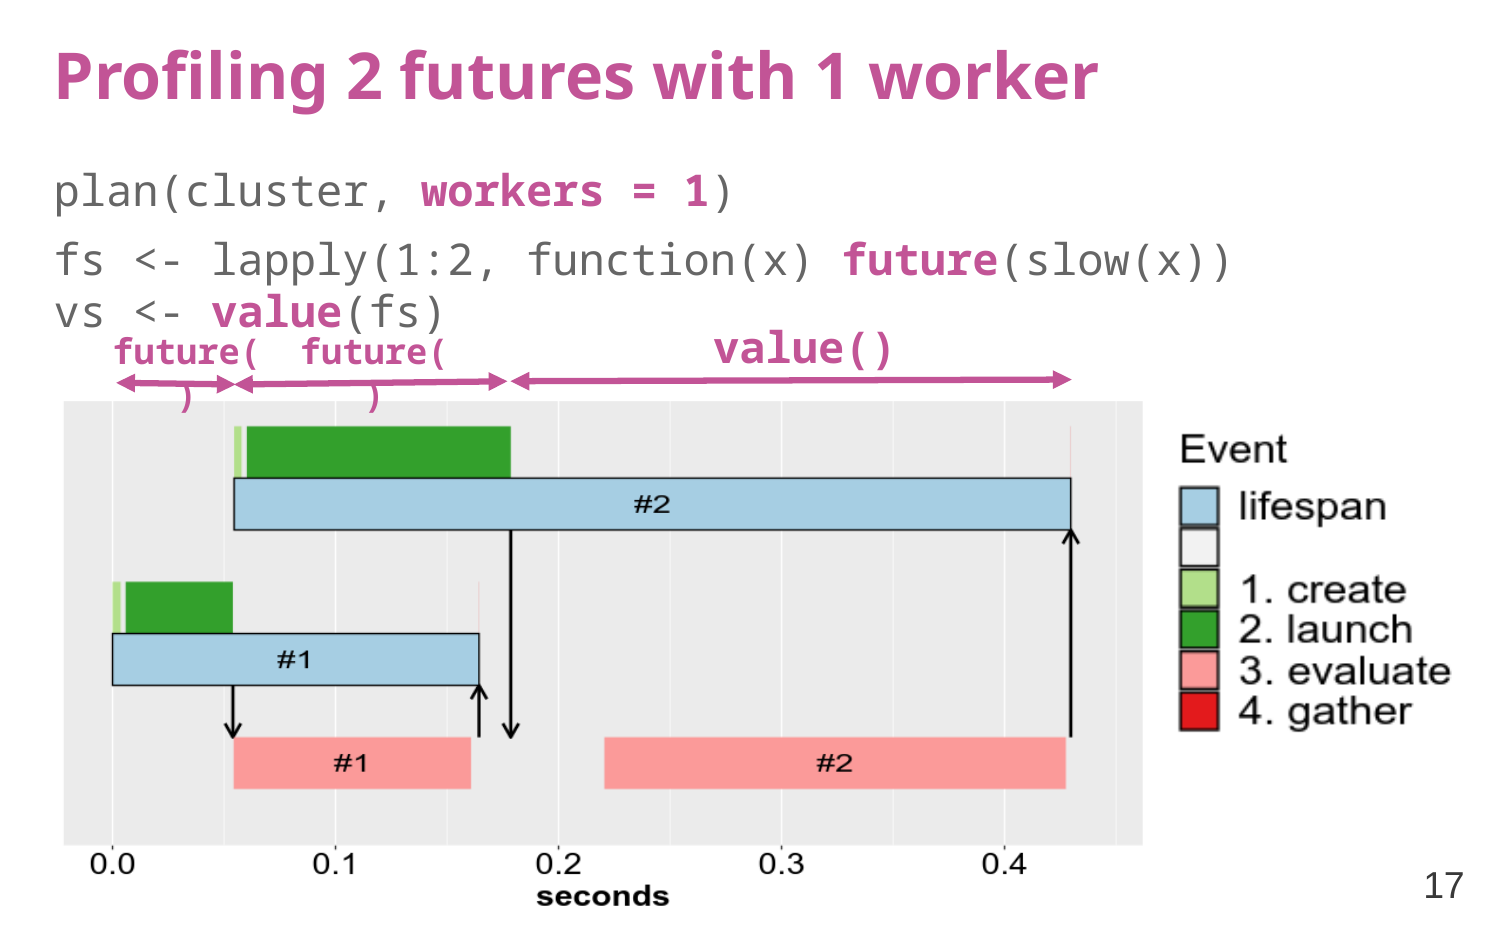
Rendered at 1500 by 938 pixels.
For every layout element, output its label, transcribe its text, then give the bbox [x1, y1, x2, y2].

title Profiling 2 futures with 1 worker [38, 20, 1447, 136]
text_box value() [663, 303, 948, 388]
text_box future() [103, 329, 270, 415]
picture [24, 393, 1151, 920]
picture [1156, 410, 1469, 753]
list plan(cluster, workers = 1) fs <- lapply(1:2, function(x) future(slow(x)) vs <- value(fs) [38, 147, 1437, 850]
slide_number <number> [1393, 858, 1480, 910]
text_box future() [291, 329, 458, 415]
